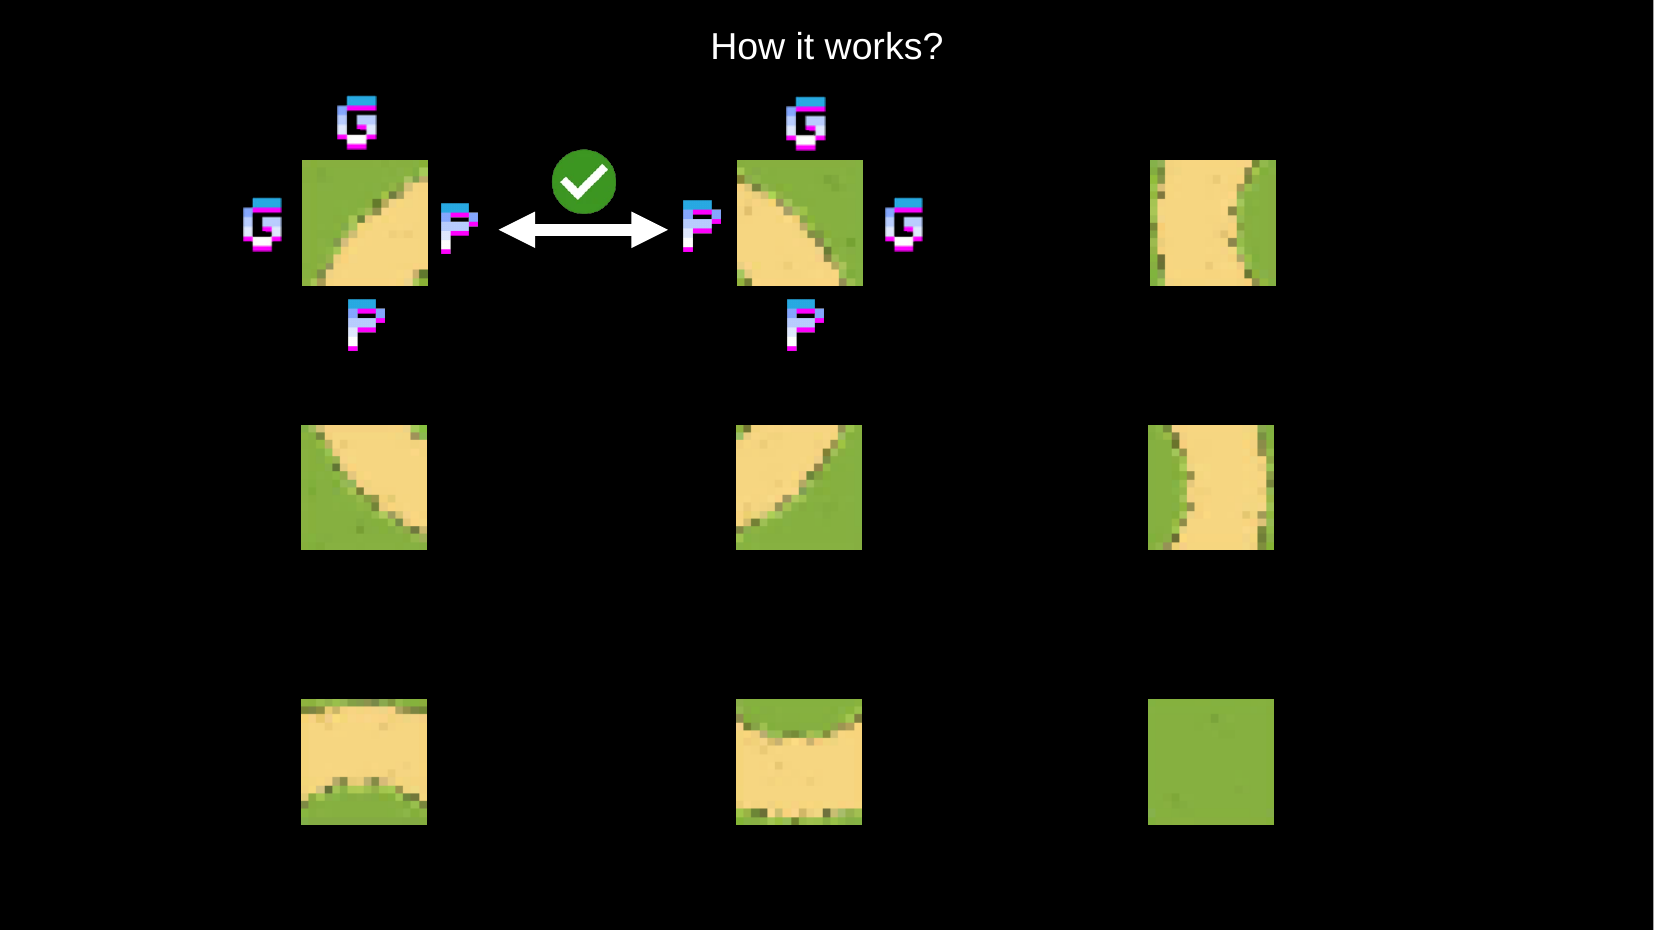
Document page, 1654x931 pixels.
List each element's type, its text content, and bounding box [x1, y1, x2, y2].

picture [885, 197, 923, 252]
picture [243, 197, 282, 252]
picture [736, 425, 862, 551]
picture [301, 699, 427, 826]
picture [737, 160, 863, 286]
picture [787, 299, 824, 351]
picture [301, 425, 427, 551]
picture [348, 299, 385, 351]
picture [551, 149, 616, 214]
picture [302, 160, 428, 286]
picture [441, 203, 478, 255]
picture [1148, 699, 1274, 826]
picture [786, 96, 826, 151]
picture [683, 200, 721, 252]
picture [736, 699, 862, 826]
picture [1150, 160, 1276, 286]
text_box How it works? [0, 18, 1654, 76]
picture [337, 95, 377, 150]
picture [1148, 425, 1274, 551]
